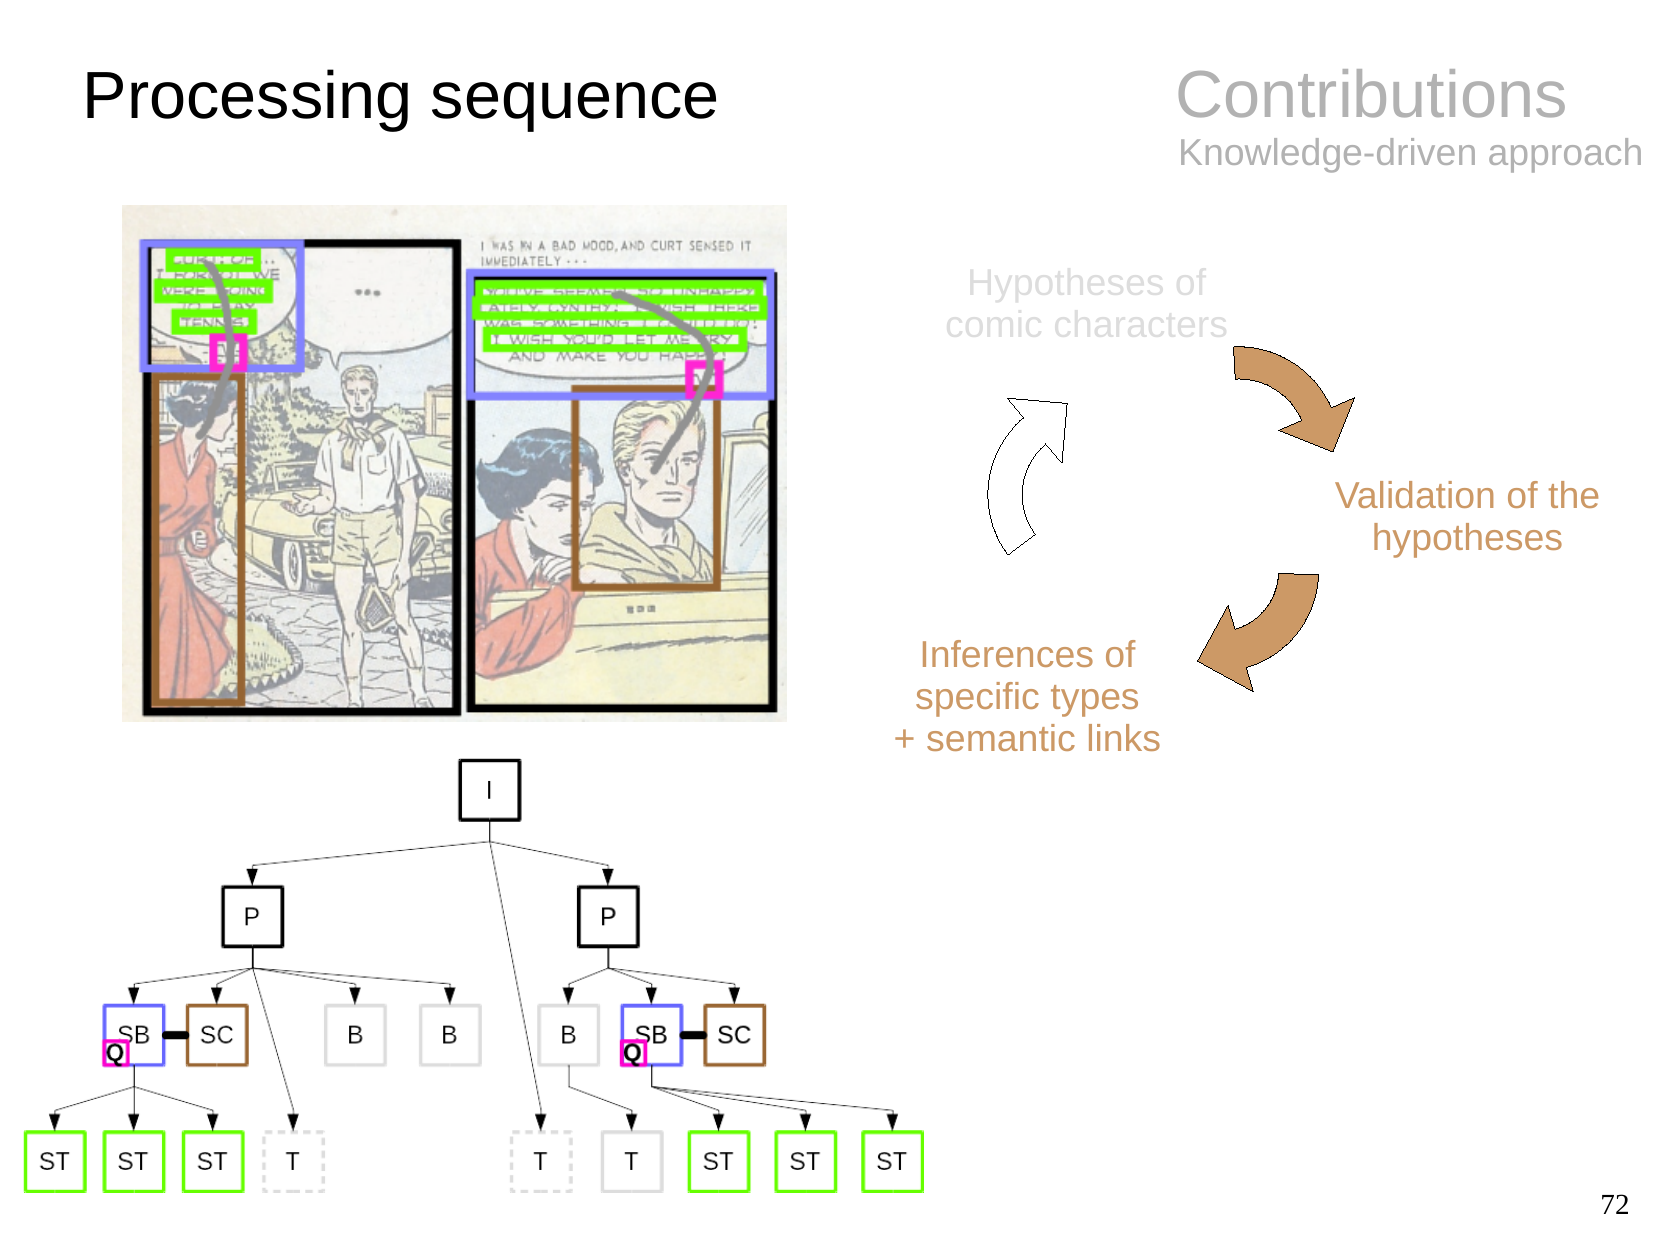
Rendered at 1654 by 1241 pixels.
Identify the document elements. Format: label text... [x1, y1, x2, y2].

picture [106, 205, 792, 722]
text_box [1233, 353, 1355, 452]
text_box Validation of the hypotheses [1311, 466, 1625, 566]
text_box Inferences of specific types + semantic links [838, 625, 1217, 767]
text_box Hypotheses of comic characters [897, 254, 1276, 353]
picture [23, 758, 924, 1193]
text_box [1197, 573, 1319, 692]
title Processing sequence [82, 55, 1571, 136]
